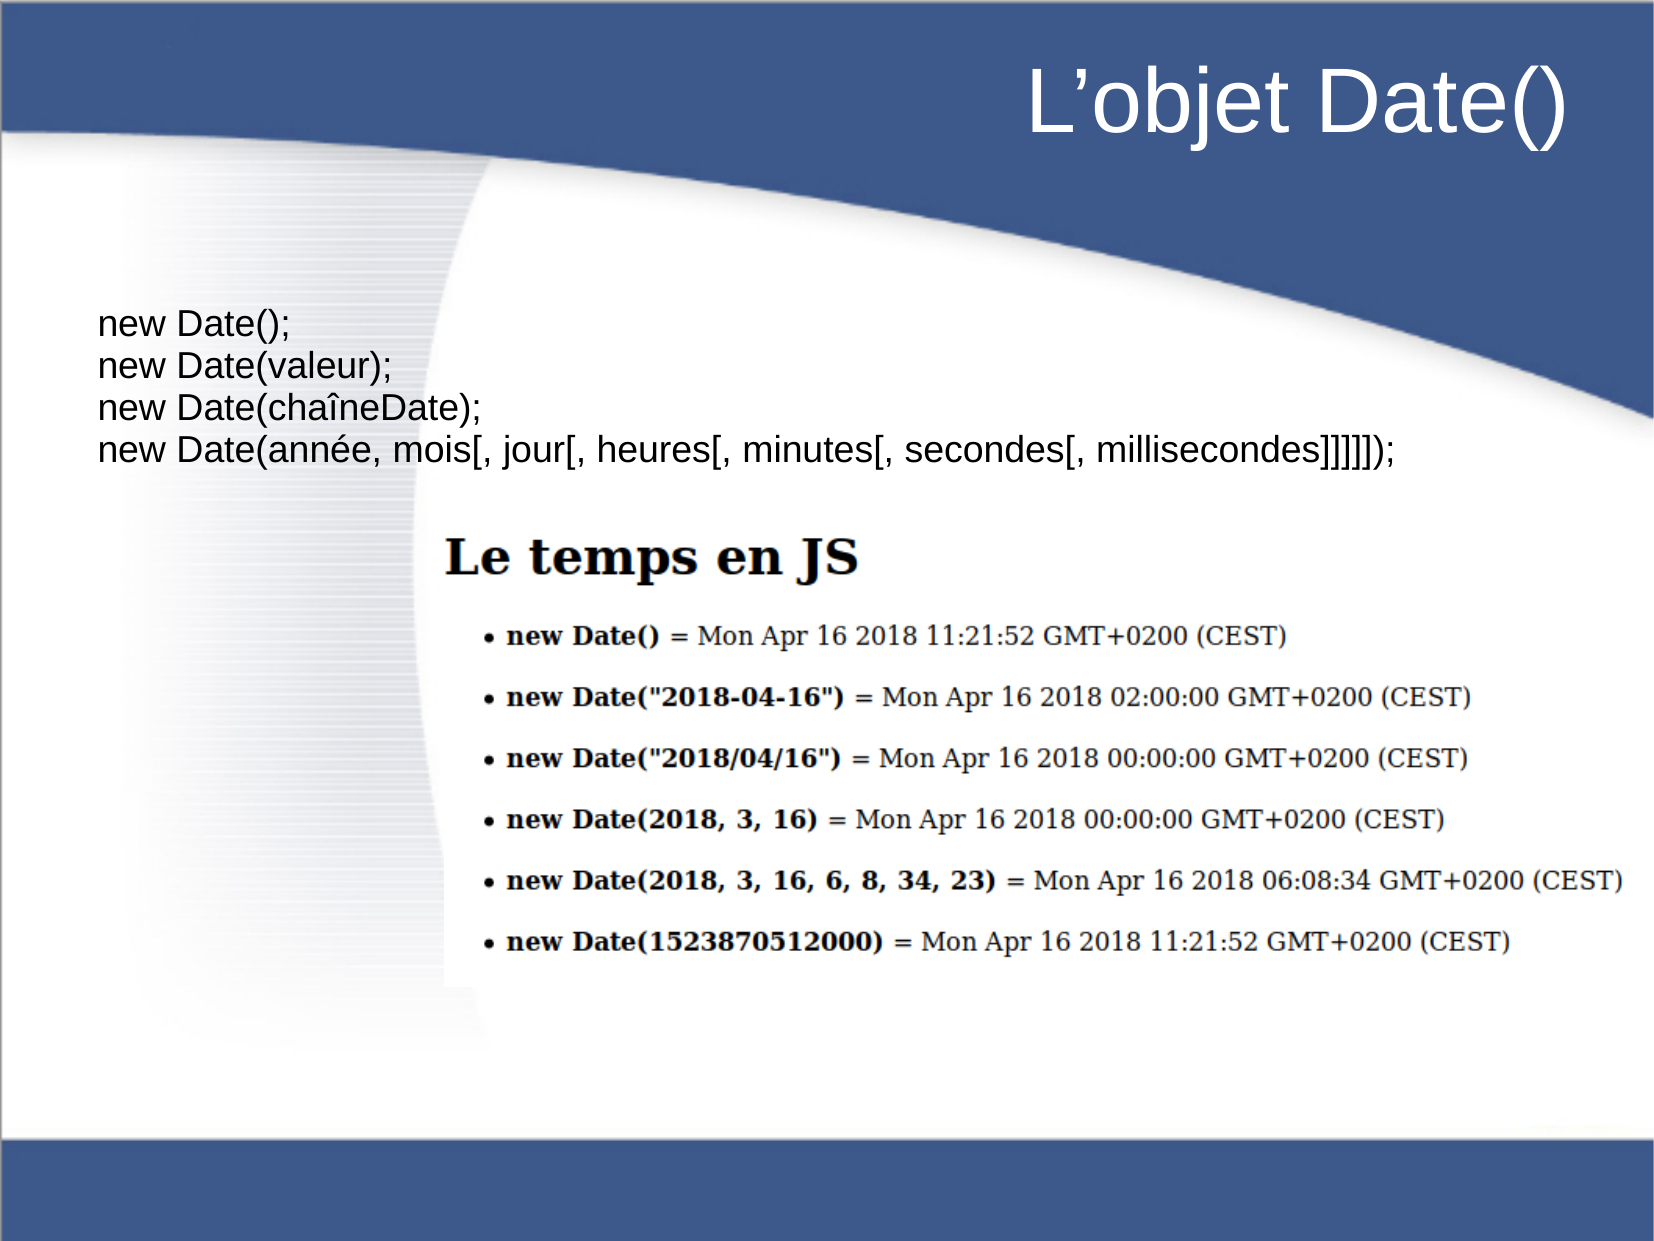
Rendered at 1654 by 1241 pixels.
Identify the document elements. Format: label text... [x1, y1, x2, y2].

text_box new Date(); new Date(valeur); new Date(chaîneDate); new Date(année, mois[, jour[, heures[, minutes[, secondes[, millisecondes]]]]]); [82, 295, 1571, 521]
title L’objet Date() [82, 49, 1571, 257]
picture [0, 0, 1654, 1241]
